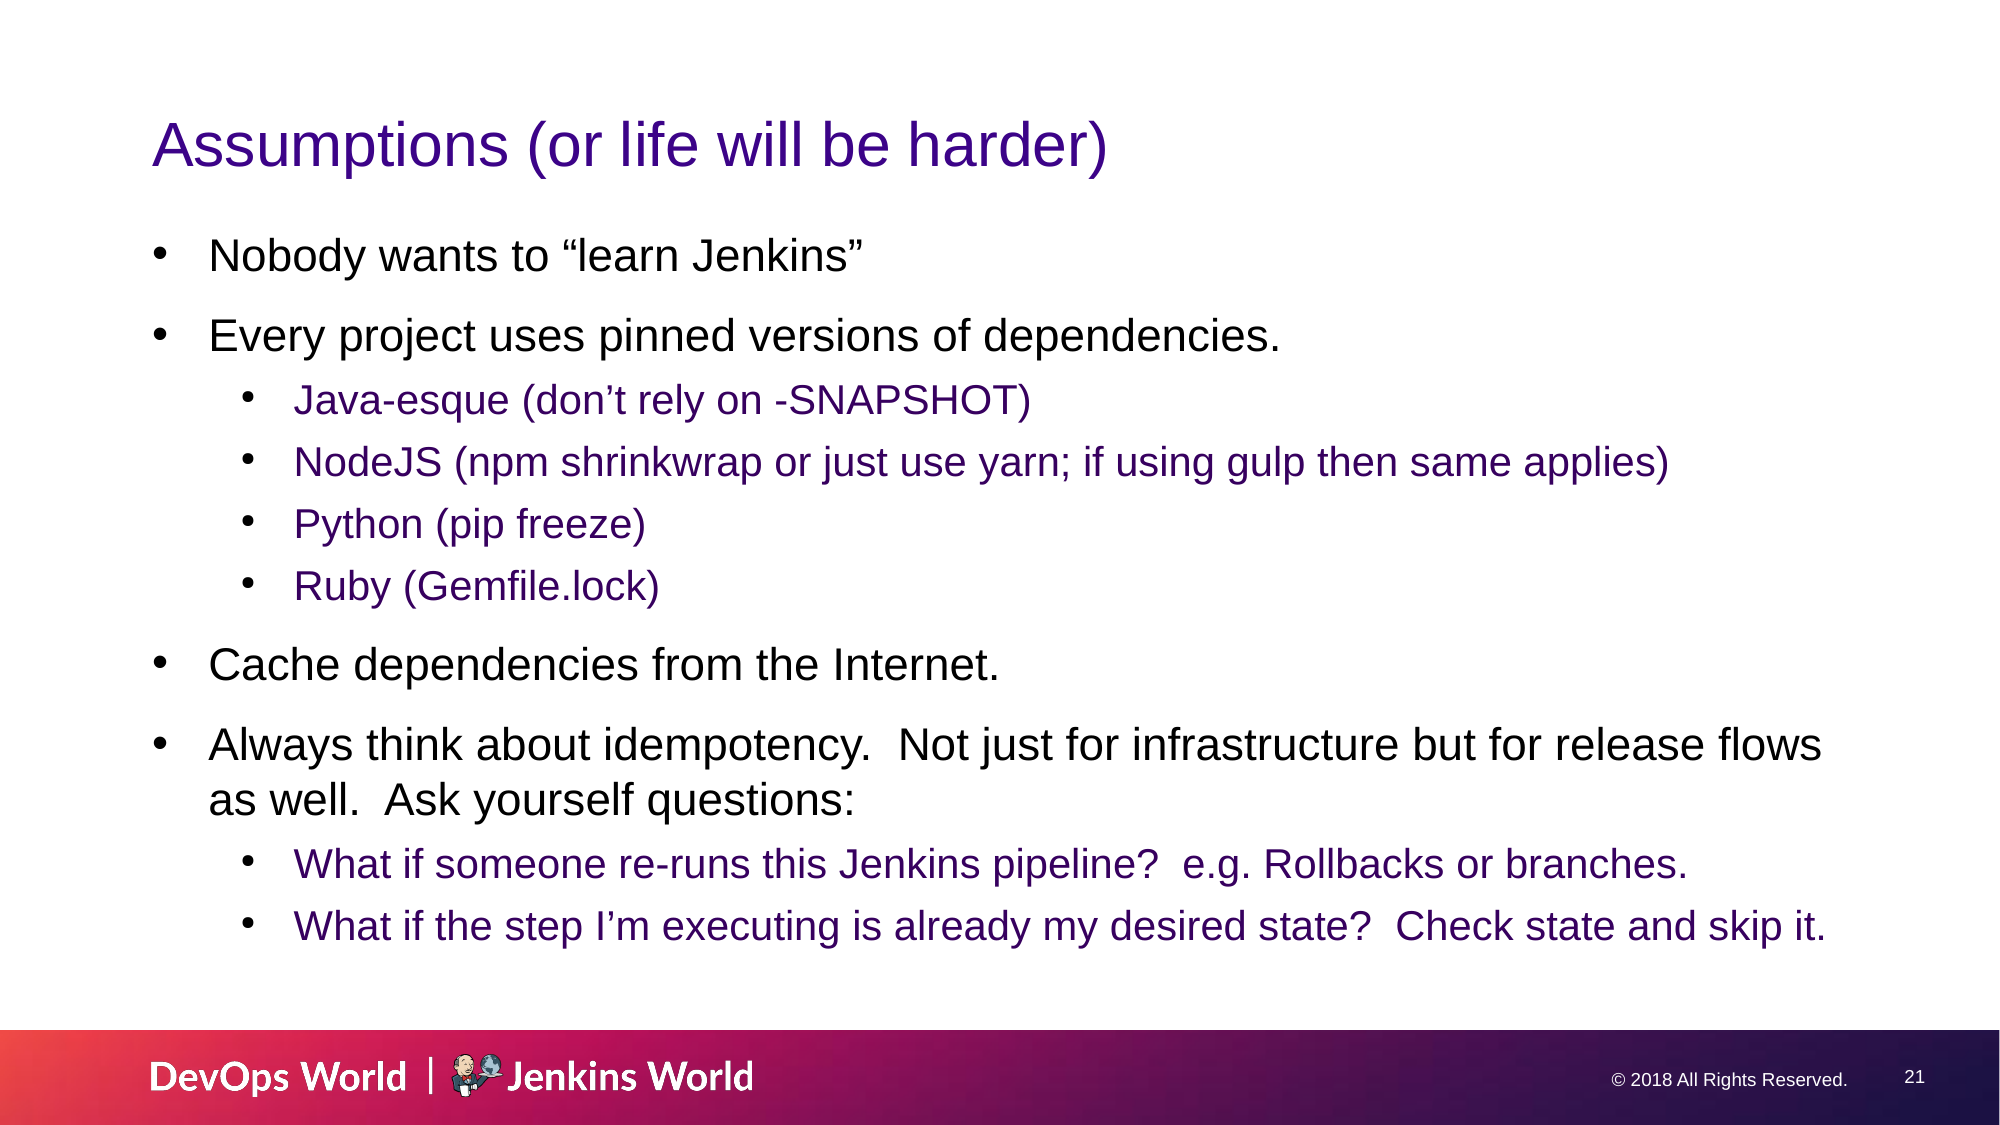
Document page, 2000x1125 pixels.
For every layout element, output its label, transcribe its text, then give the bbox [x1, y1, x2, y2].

picture [0, 1030, 2000, 1125]
list Nobody wants to “learn Jenkins” Every project uses pinned versions of dependencies. Java-esque (don’t rely on -SNAPSHOT) NodeJS (npm shrinkwrap or just use yarn; if using gulp then same applies) Python (pip freeze) Ruby (Gemfile.lock) Cache dependencies from the Internet. Always think about idempotency. Not just for infrastructure but for release flows as well. Ask yourself questions: What if someone re-runs this Jenkins pipeline? e.g. Rollbacks or branches. What if the step I’m executing is already my desired state? Check state and skip it. [152, 225, 1848, 975]
title Assumptions (or life will be harder) [152, 60, 1848, 180]
